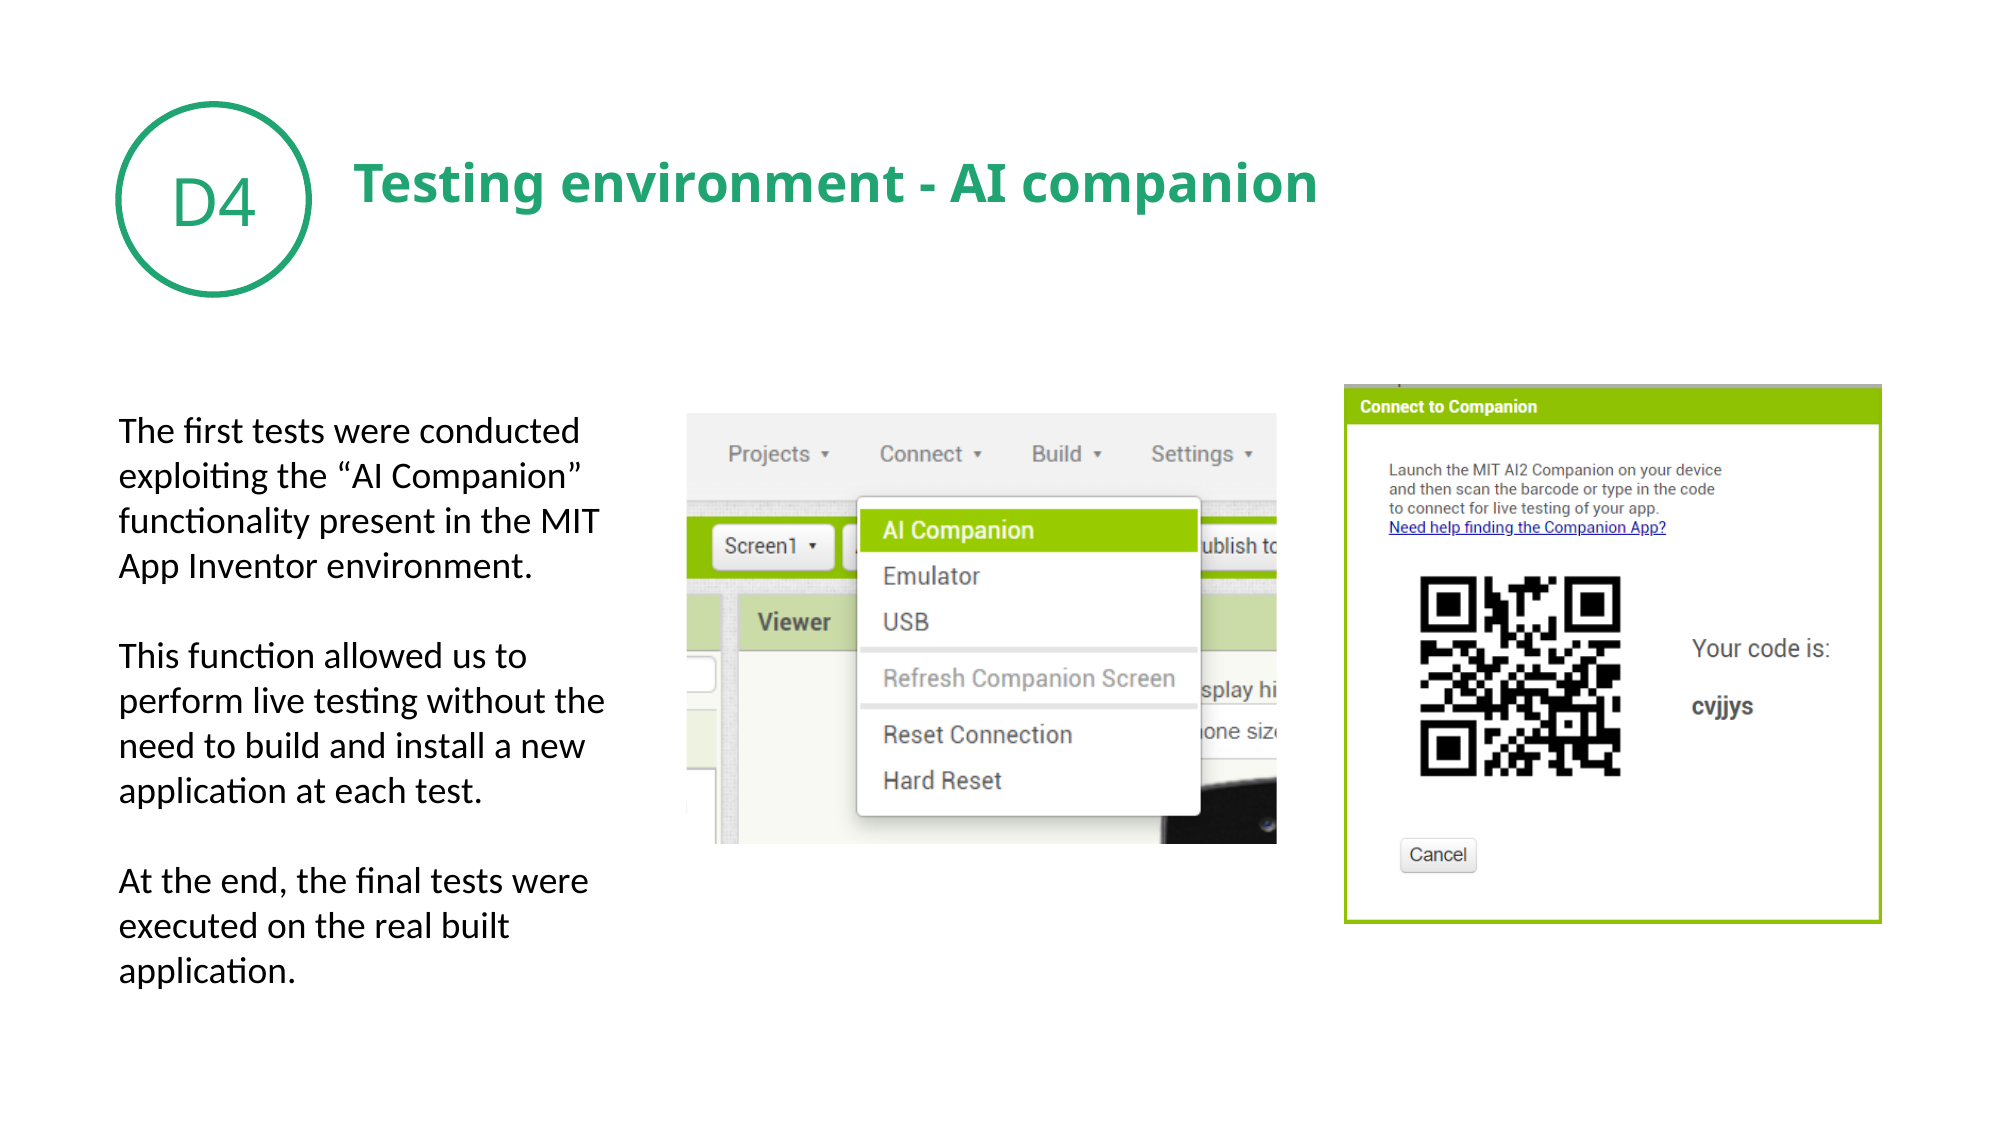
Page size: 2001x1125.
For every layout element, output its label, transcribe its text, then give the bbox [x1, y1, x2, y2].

text_box D4 [118, 104, 309, 295]
picture [686, 413, 1277, 844]
picture [1344, 384, 1882, 924]
text_box The first tests were conducted exploiting the “AI Companion” functionality present in the MIT App Inventor environment. This function allowed us to perform live testing without the need to build and install a new application at each test. At the end, the final tests were executed on the real built application. [103, 398, 706, 1005]
list Testing environment - AI companion [338, 149, 1882, 223]
